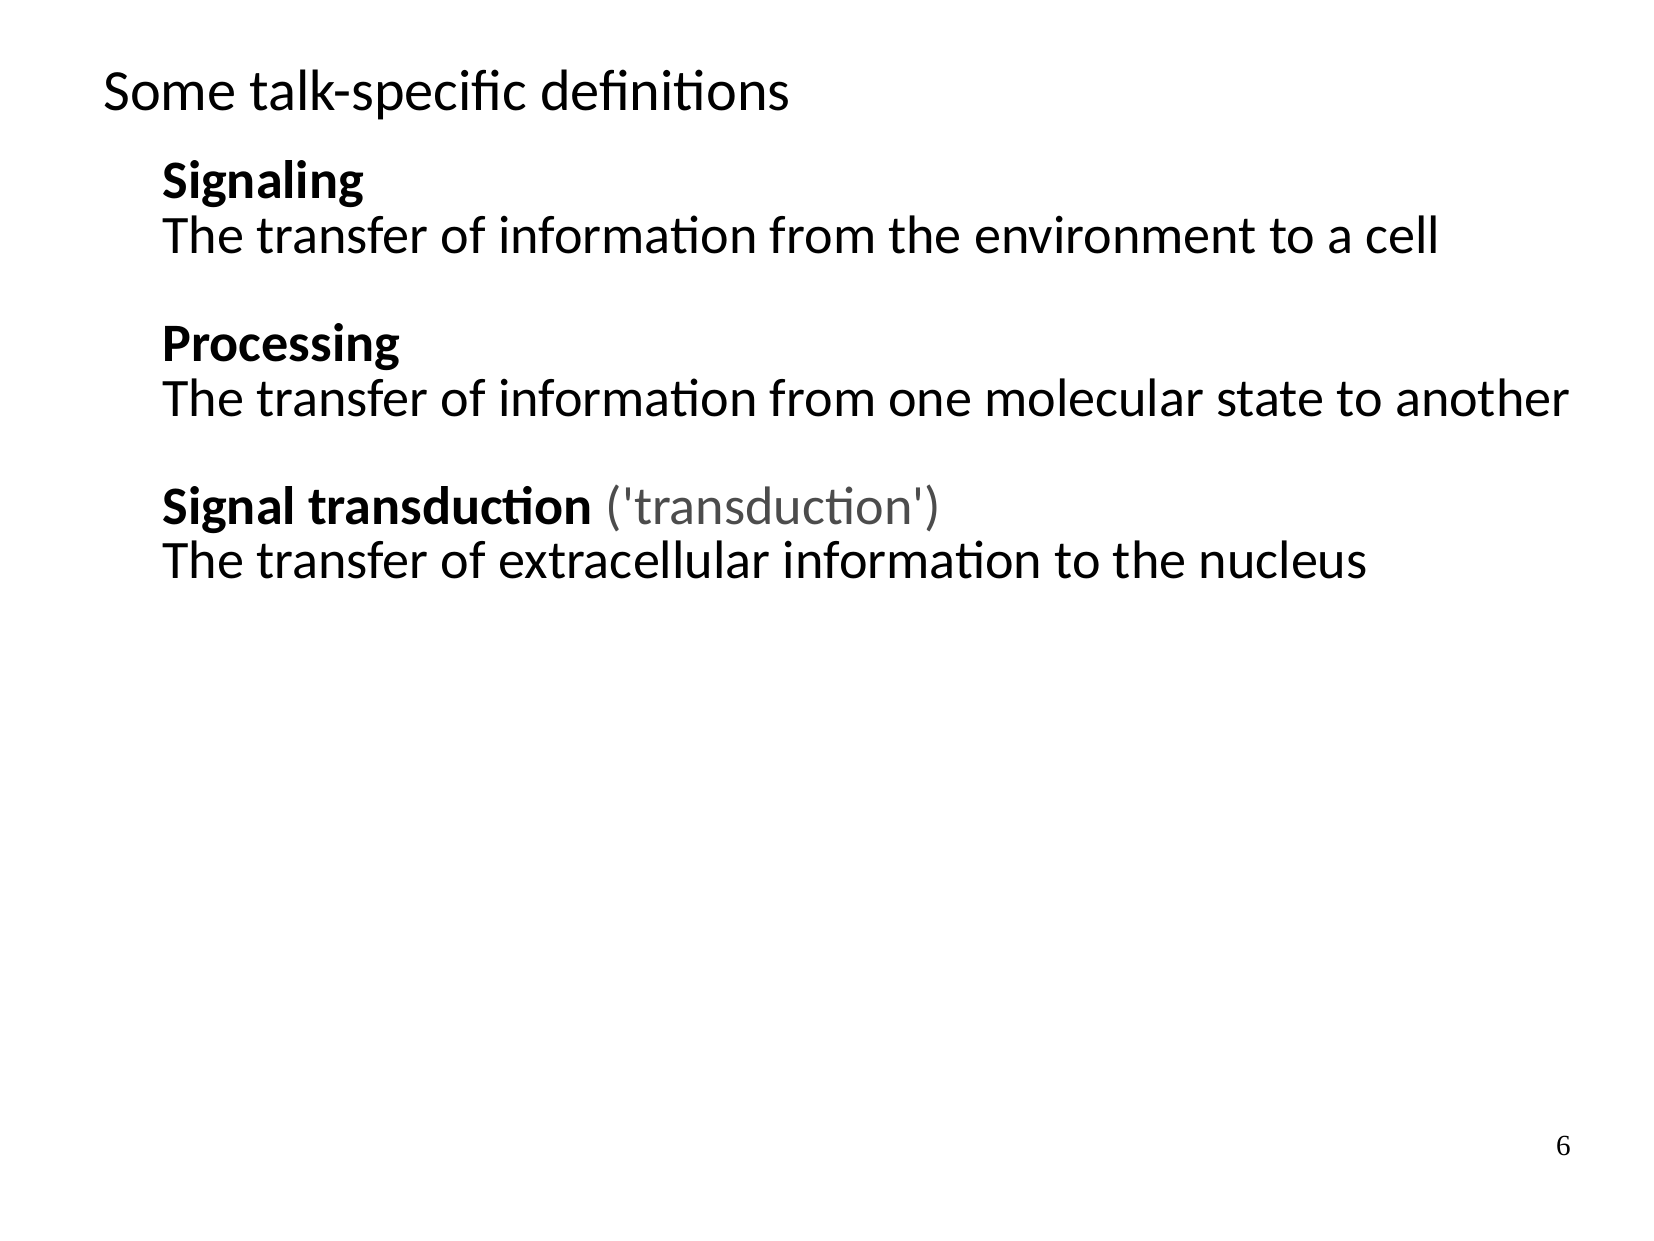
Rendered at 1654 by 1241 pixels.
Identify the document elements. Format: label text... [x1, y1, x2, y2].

text_box Signaling The transfer of information from the environment to a cell Processing The transfer of information from one molecular state to another Signal transduction ('transduction') The transfer of extracellular information to the nucleus [147, 150, 1625, 829]
text_box Some talk-specific definitions [88, 59, 1536, 178]
